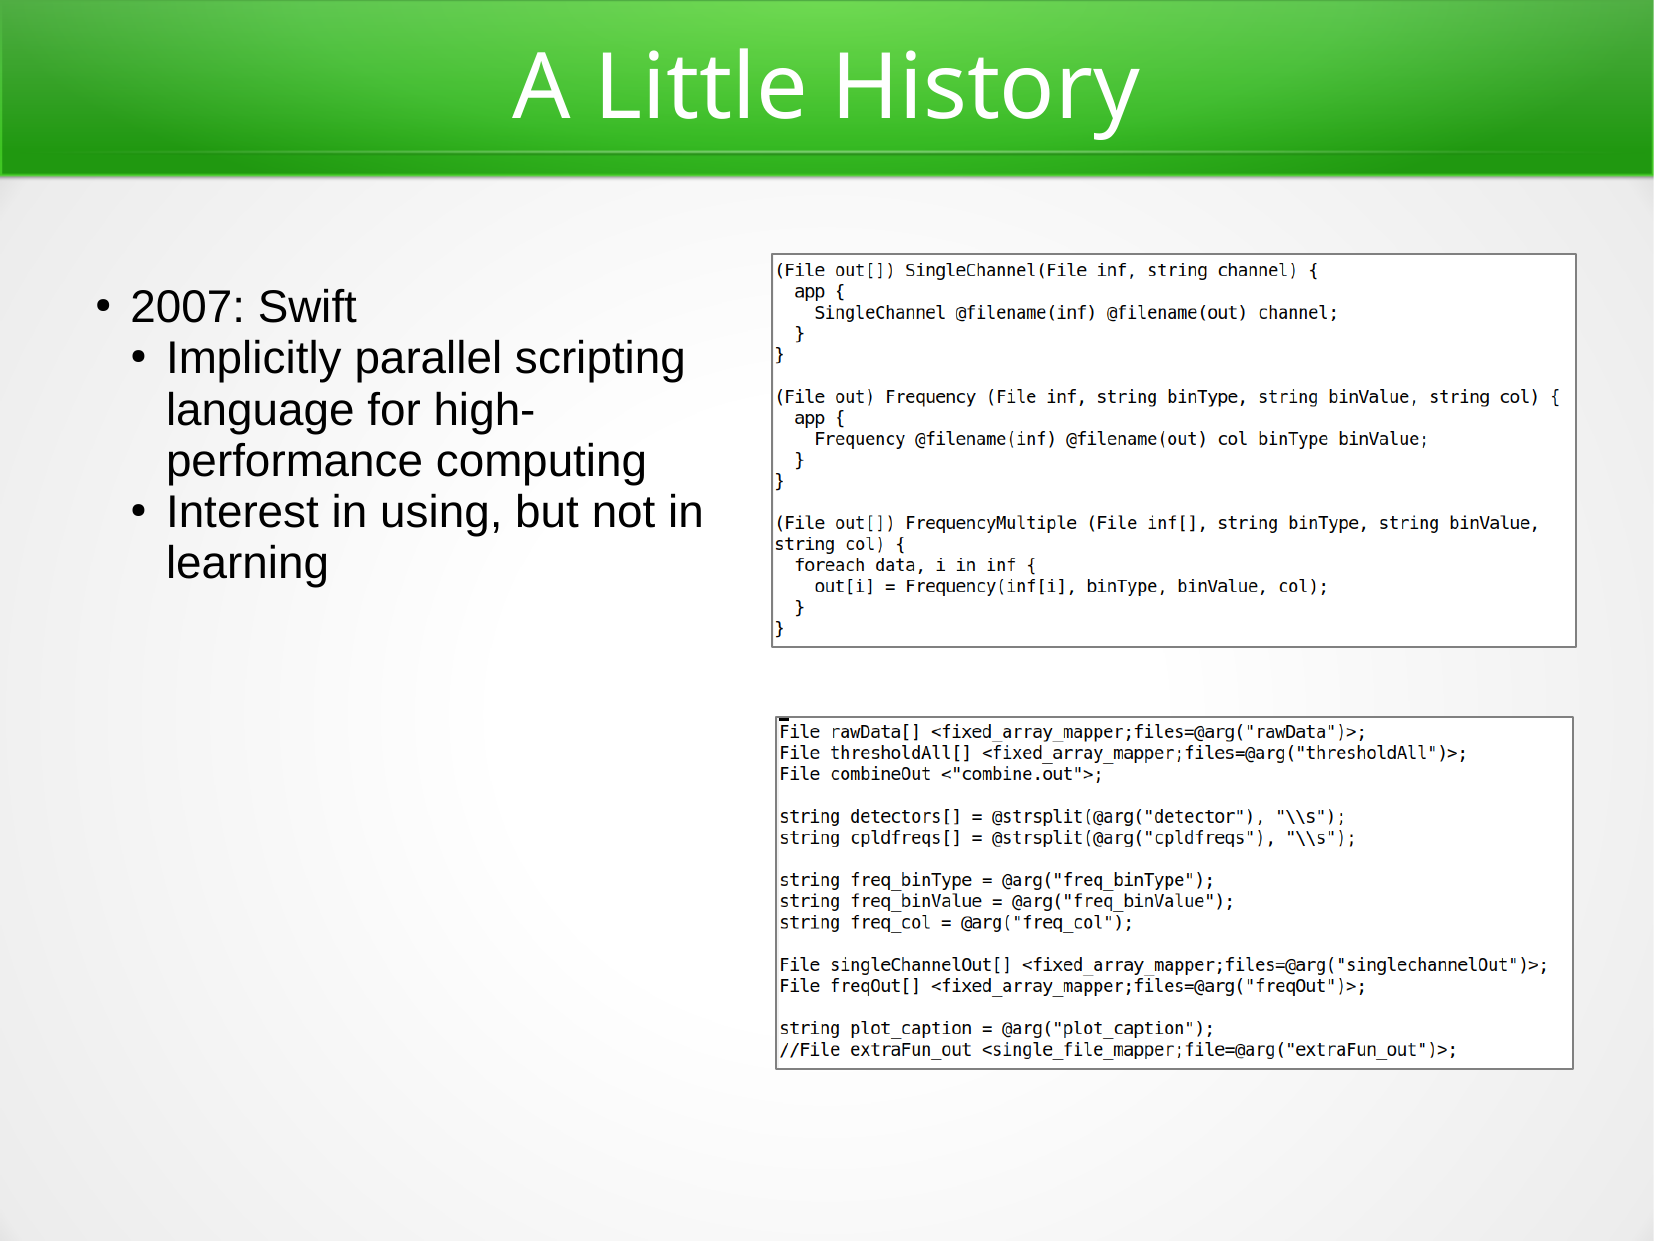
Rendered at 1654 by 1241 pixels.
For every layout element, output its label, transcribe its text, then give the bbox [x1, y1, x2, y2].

title A Little History [82, 11, 1571, 154]
picture [0, 0, 1654, 1241]
text_box 2007: Swift Implicitly parallel scripting language for high- performance computing Interest in using, but not in learning [80, 273, 751, 988]
